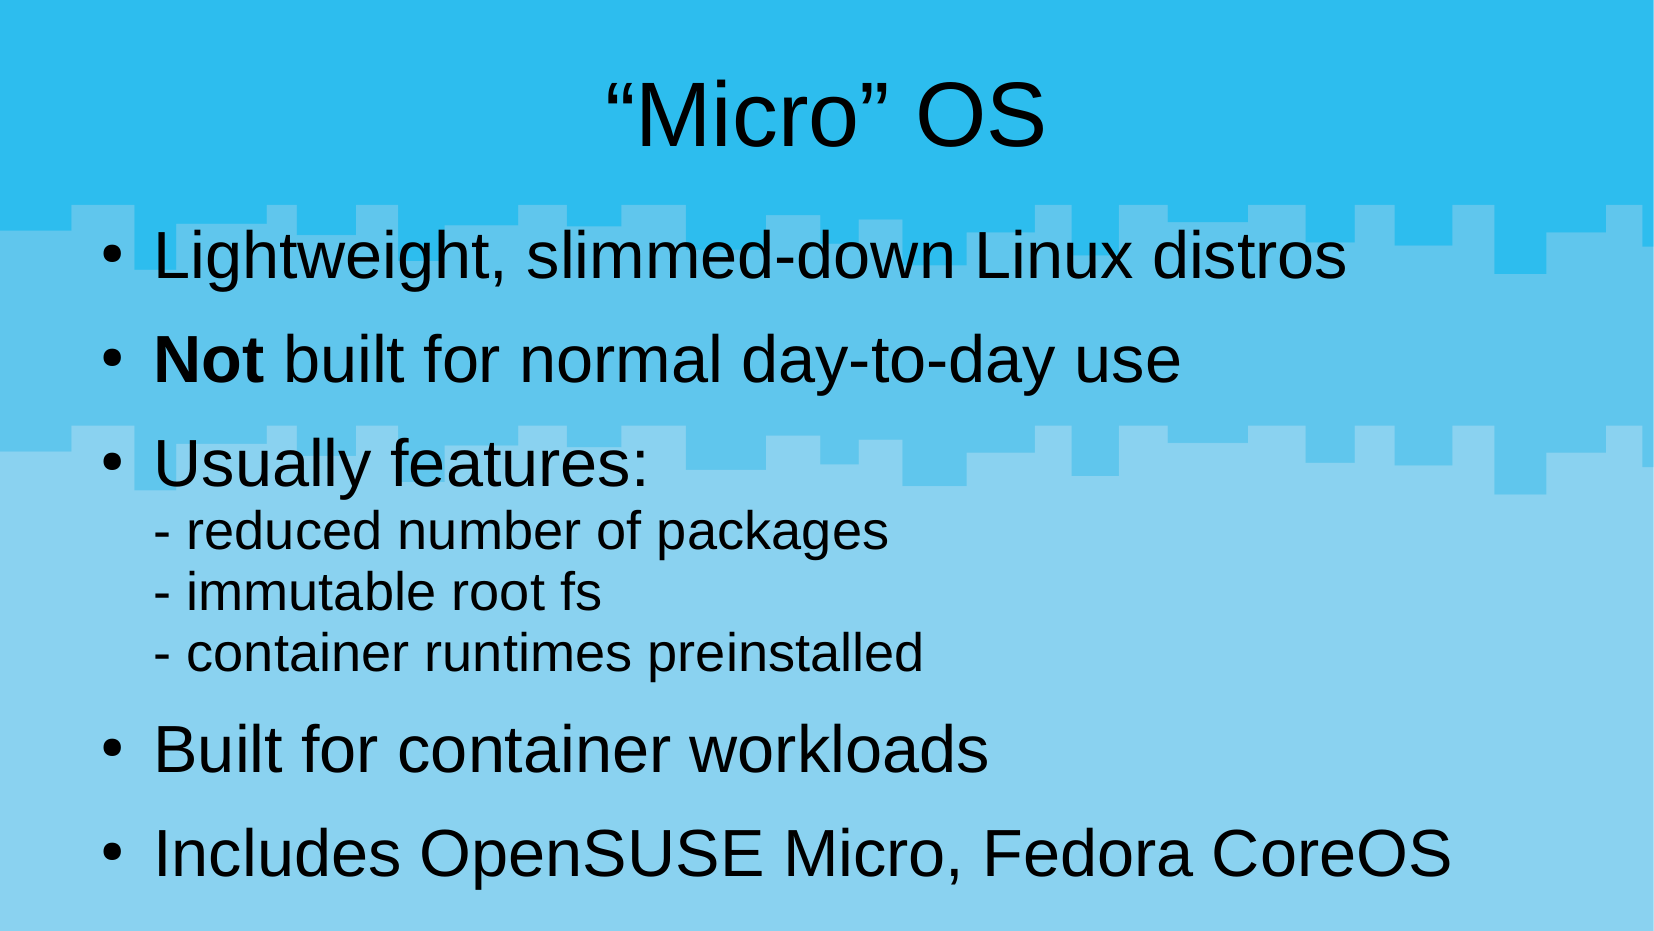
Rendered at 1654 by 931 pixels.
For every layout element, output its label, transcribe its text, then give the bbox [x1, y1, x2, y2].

picture [0, 0, 1654, 931]
title “Micro” OS [82, 37, 1571, 193]
list Lightweight, slimmed-down Linux distros Not built for normal day-to-day use Usually features: - reduced number of packages - immutable root fs - container runtimes preinstalled Built for container workloads Includes OpenSUSE Micro, Fedora CoreOS [82, 217, 1571, 916]
